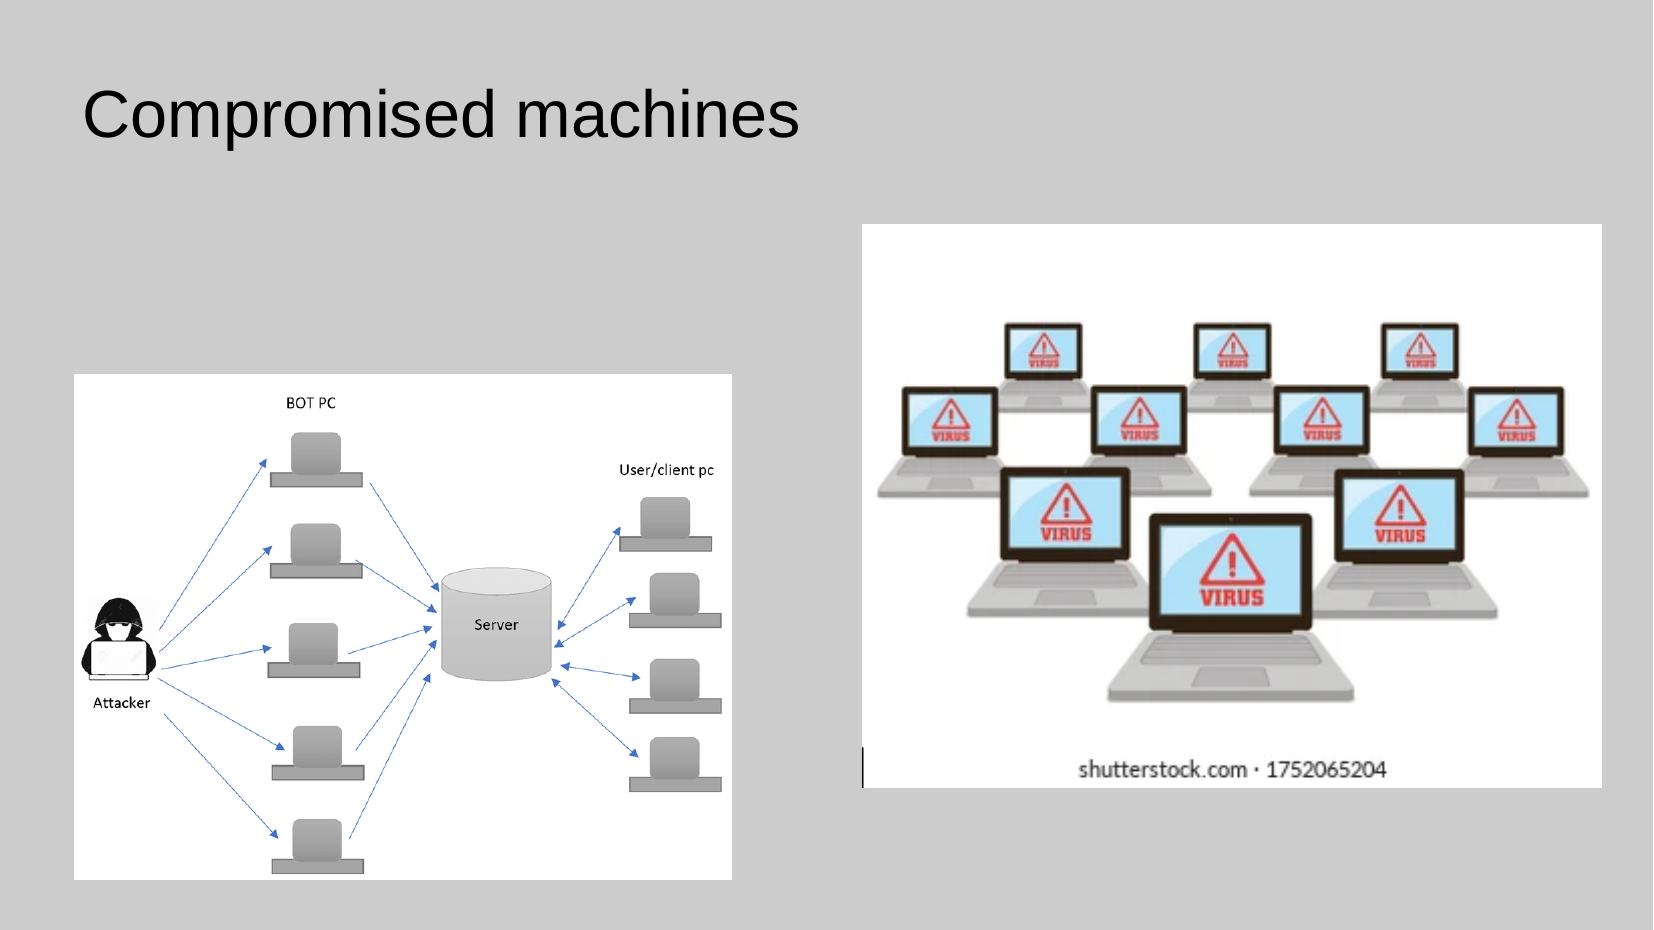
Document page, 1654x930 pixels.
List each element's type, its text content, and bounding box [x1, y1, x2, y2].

title Compromised machines [82, 37, 1571, 193]
picture [74, 374, 732, 880]
picture [862, 224, 1602, 788]
